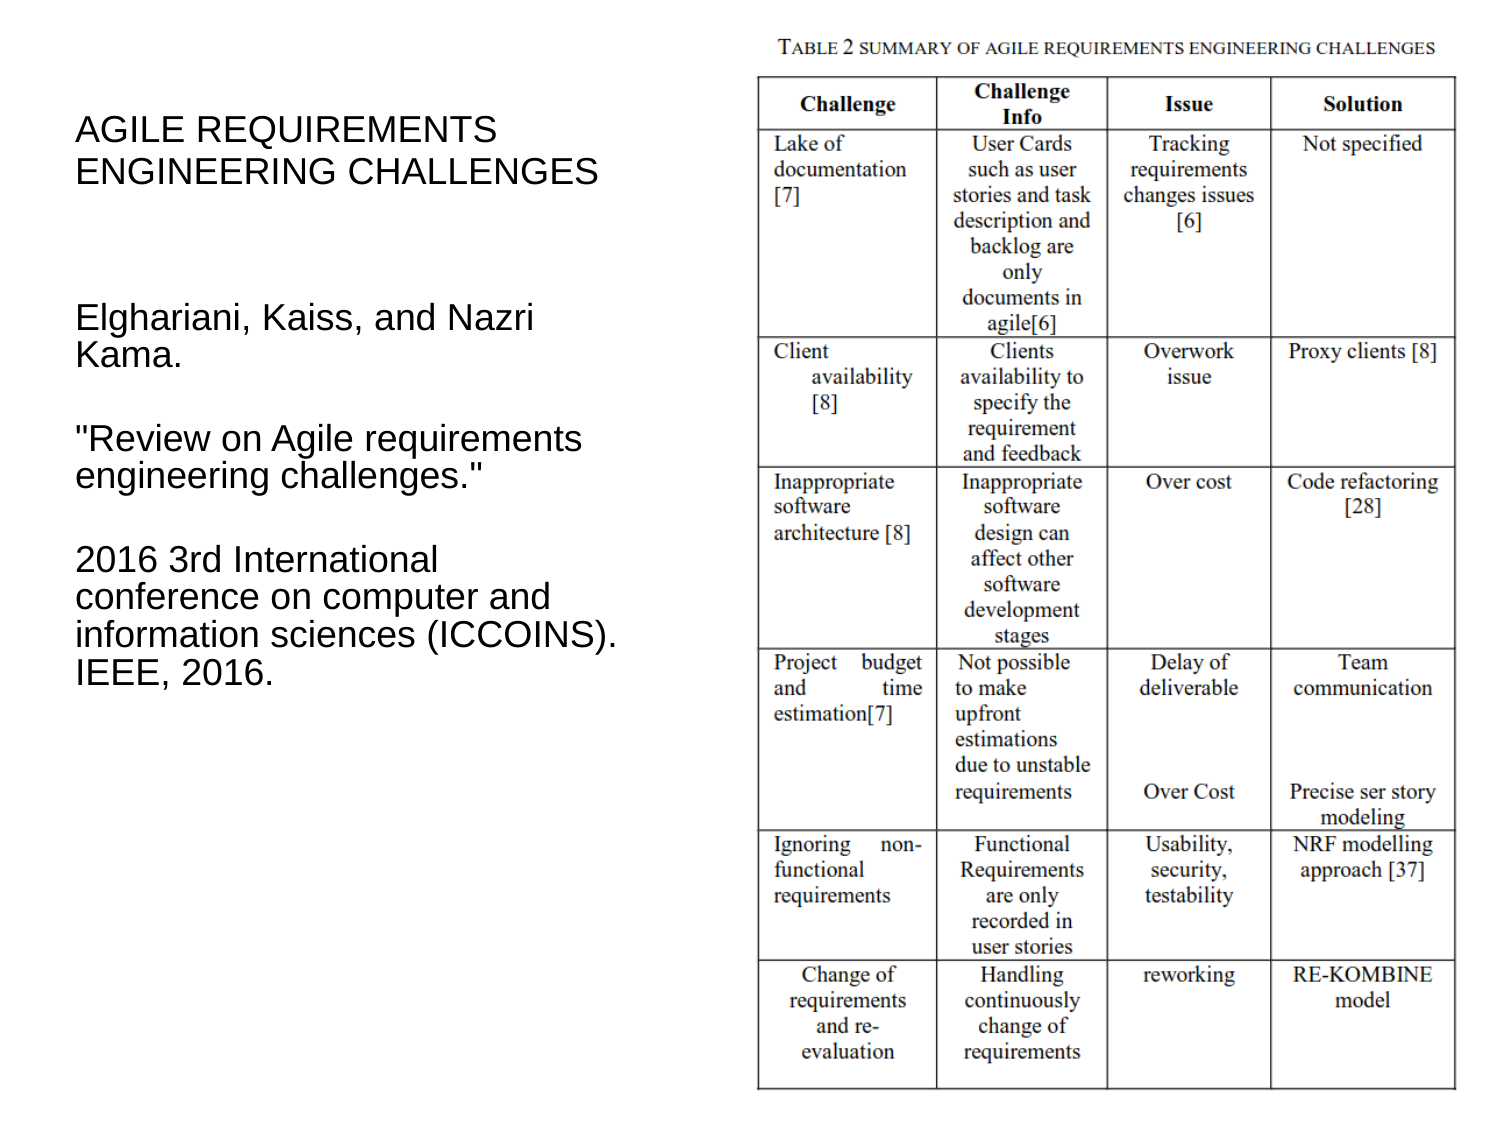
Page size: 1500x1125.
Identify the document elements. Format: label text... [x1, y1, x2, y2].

title AGILE REQUIREMENTS ENGINEERING CHALLENGES [75, 37, 750, 263]
list Elghariani, Kaiss, and Nazri Kama. "Review on Agile requirements engineering challenges." 2016 3rd International conference on computer and information sciences (ICCOINS). IEEE, 2016. [75, 299, 631, 863]
picture [750, 25, 1468, 1110]
